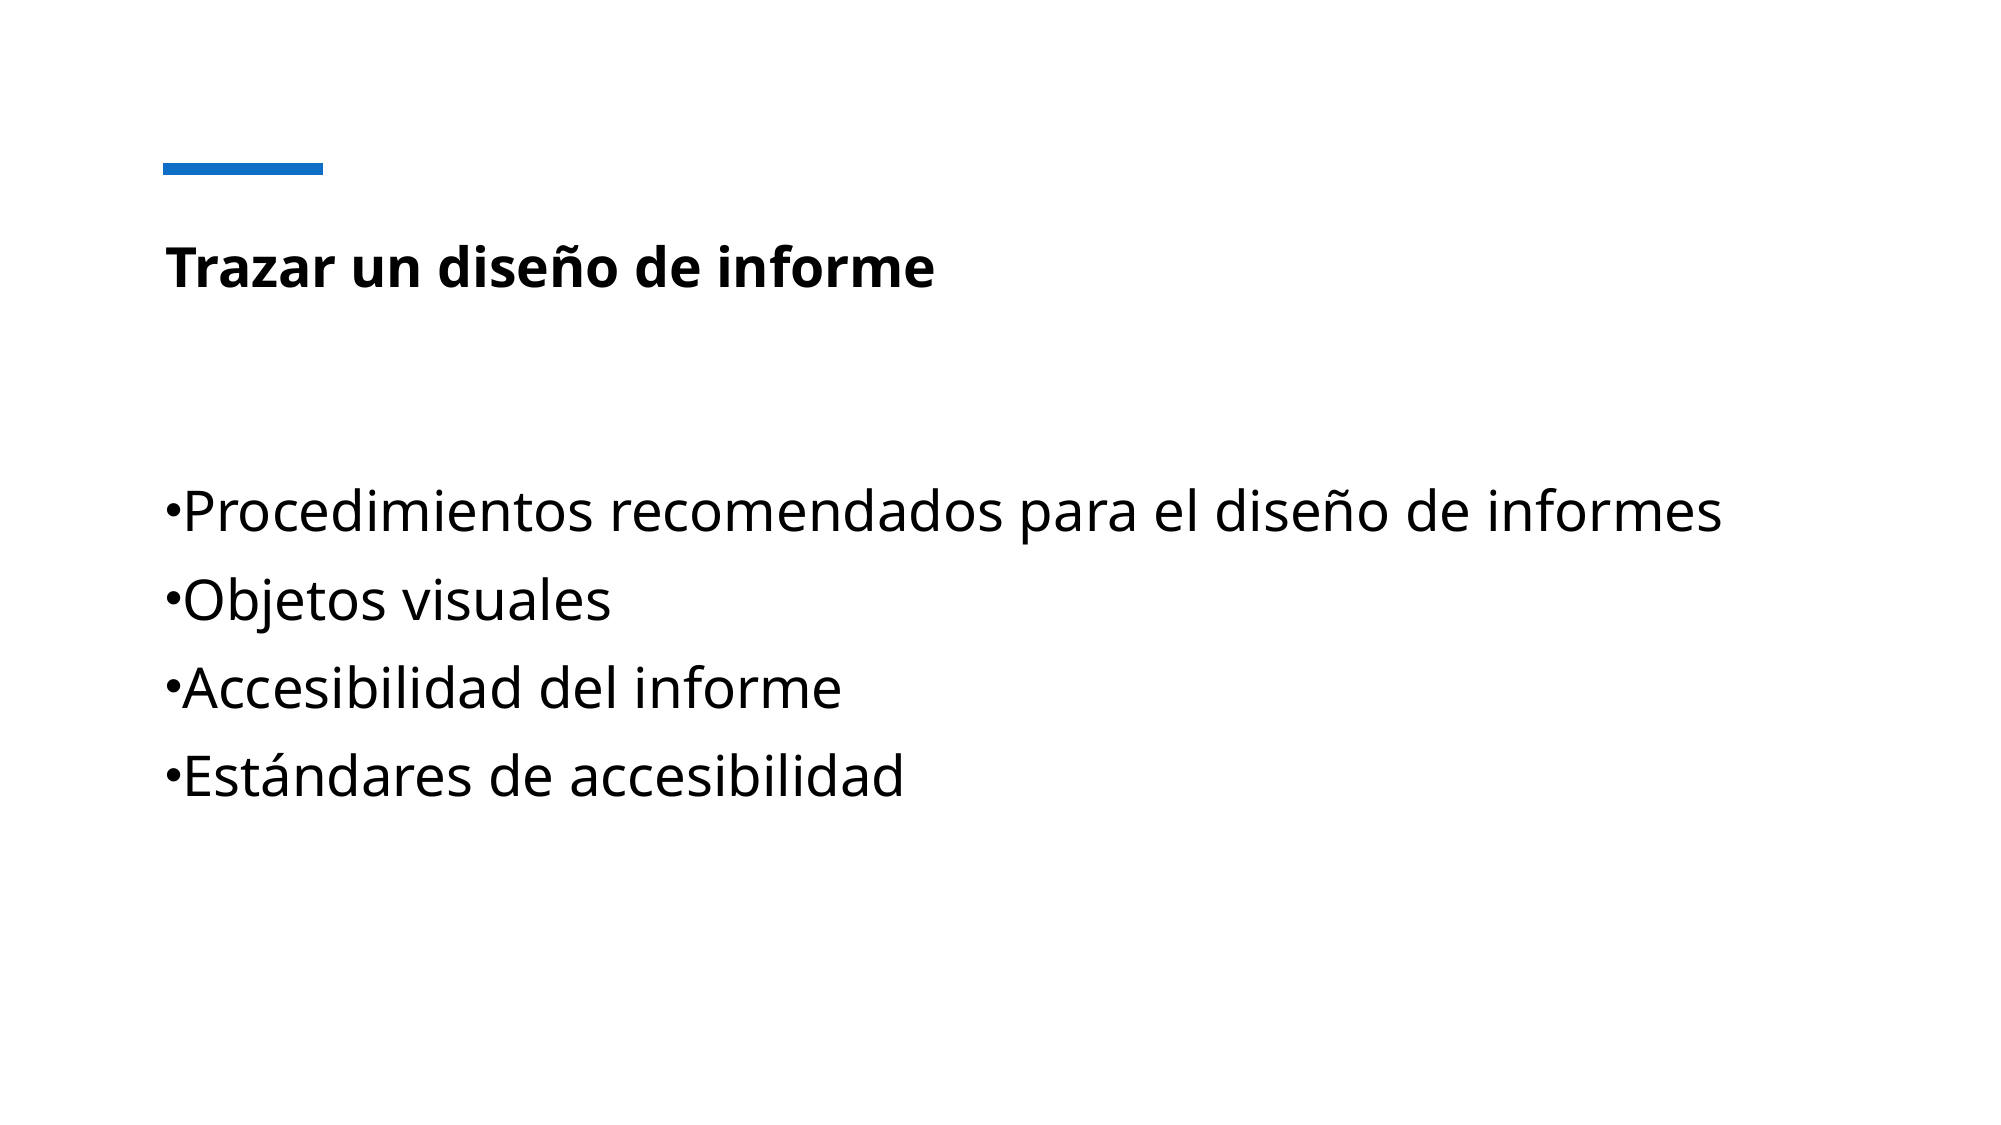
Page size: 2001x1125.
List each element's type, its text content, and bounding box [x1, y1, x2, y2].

title Trazar un diseño de informe [150, 224, 1851, 441]
list Procedimientos recomendados para el diseño de informes Objetos visuales Accesibilidad del informe Estándares de accesibilidad [150, 468, 1851, 975]
